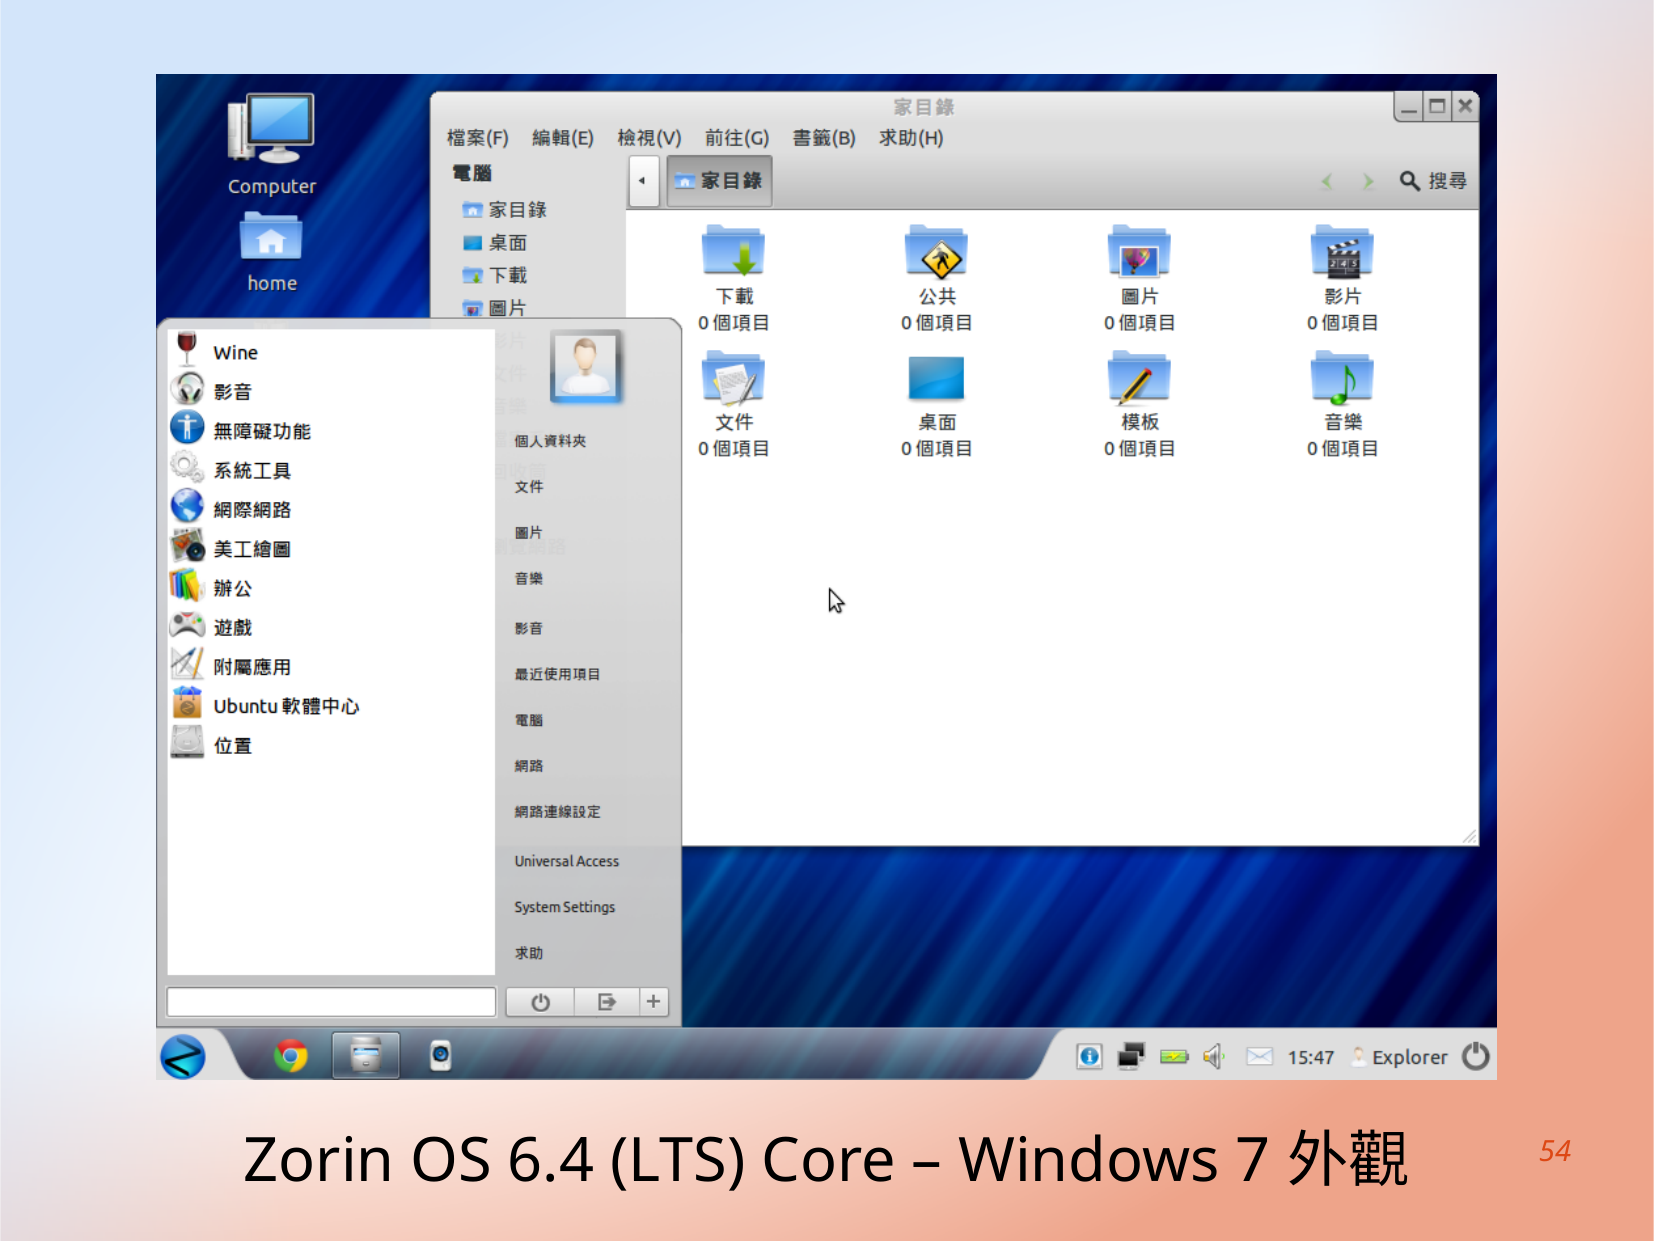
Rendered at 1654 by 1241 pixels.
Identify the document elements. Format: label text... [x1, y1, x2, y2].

list Zorin OS 6.4 (LTS) Core – Windows 7外觀 [82, 1110, 1571, 1201]
picture [0, 0, 1654, 1241]
